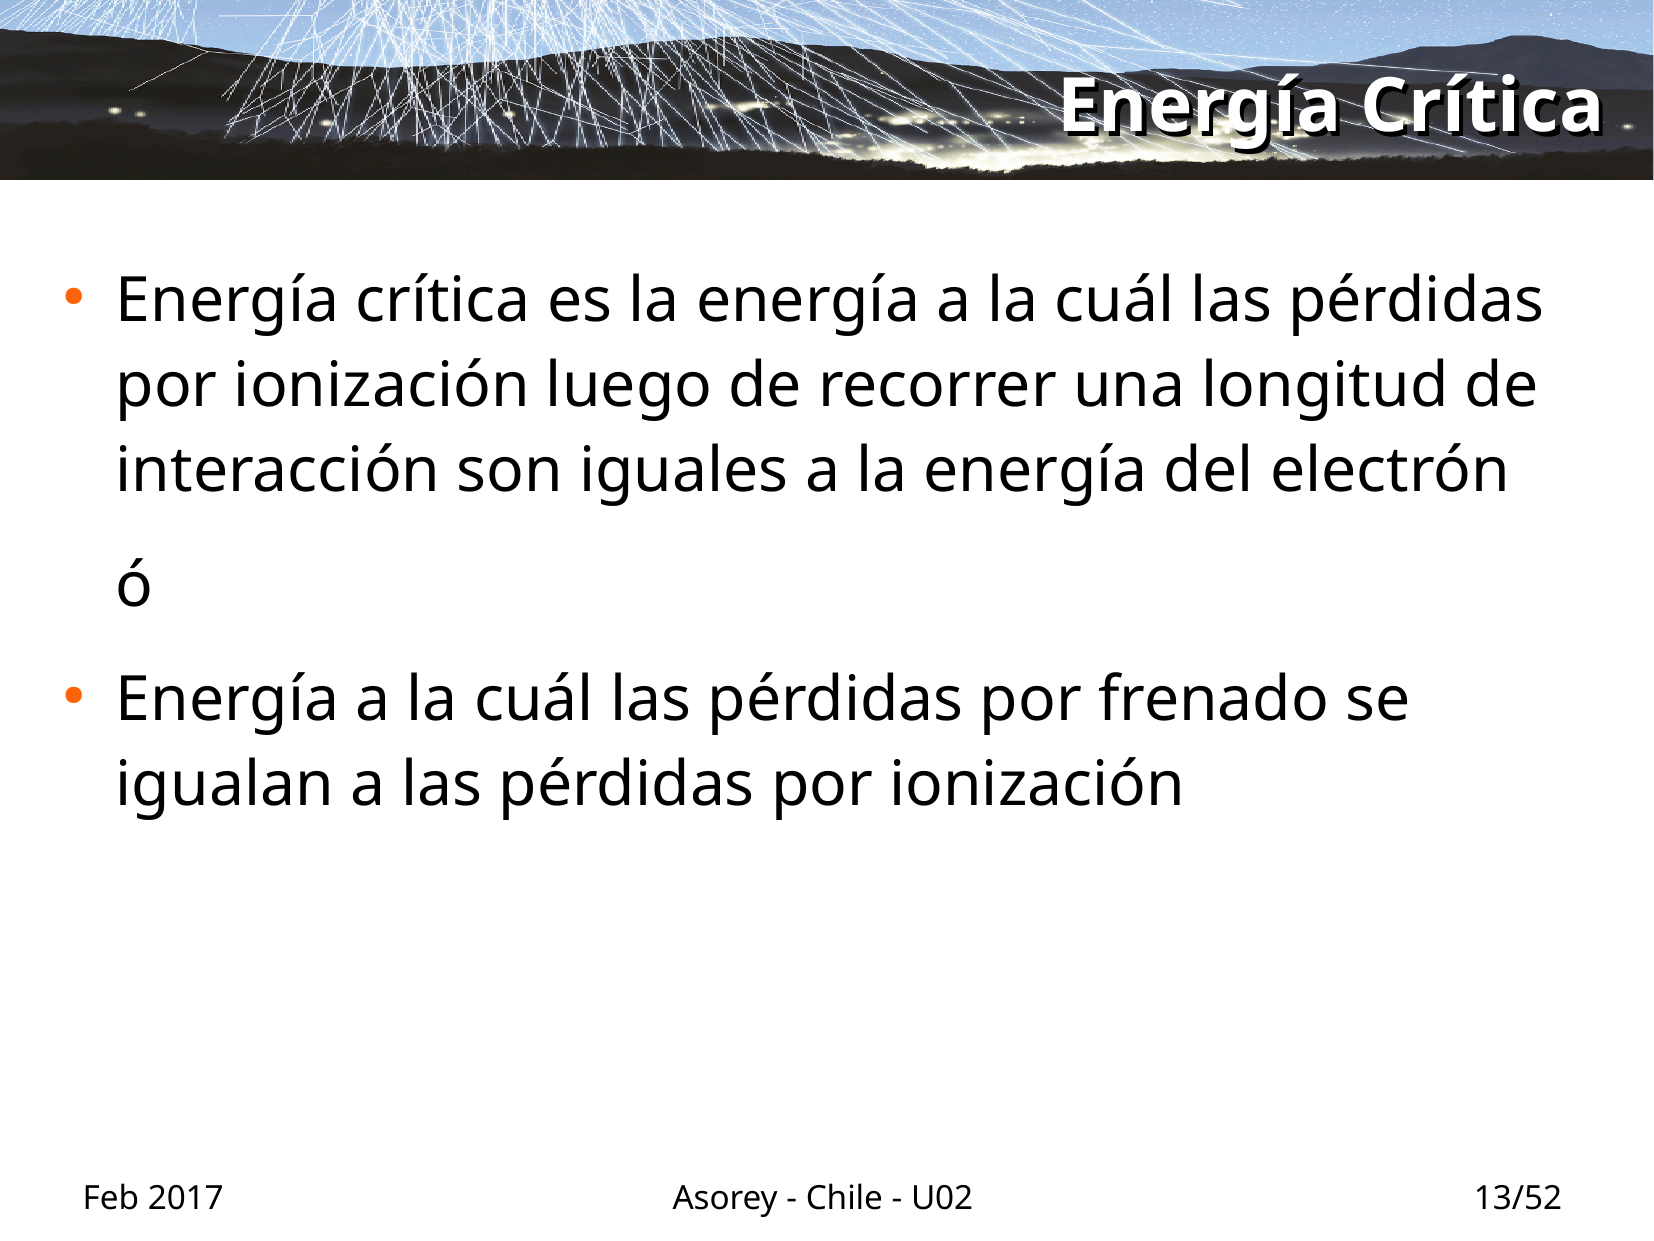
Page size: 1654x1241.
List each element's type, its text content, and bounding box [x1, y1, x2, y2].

picture [0, 0, 1654, 180]
list Energía crítica es la energía a la cuál las pérdidas por ionización luego de recorrer una longitud de interacción son iguales a la energía del electrón ó Energía a la cuál las pérdidas por frenado se igualan a las pérdidas por ionización [45, 255, 1606, 1156]
title Energía Crítica [45, 15, 1606, 191]
